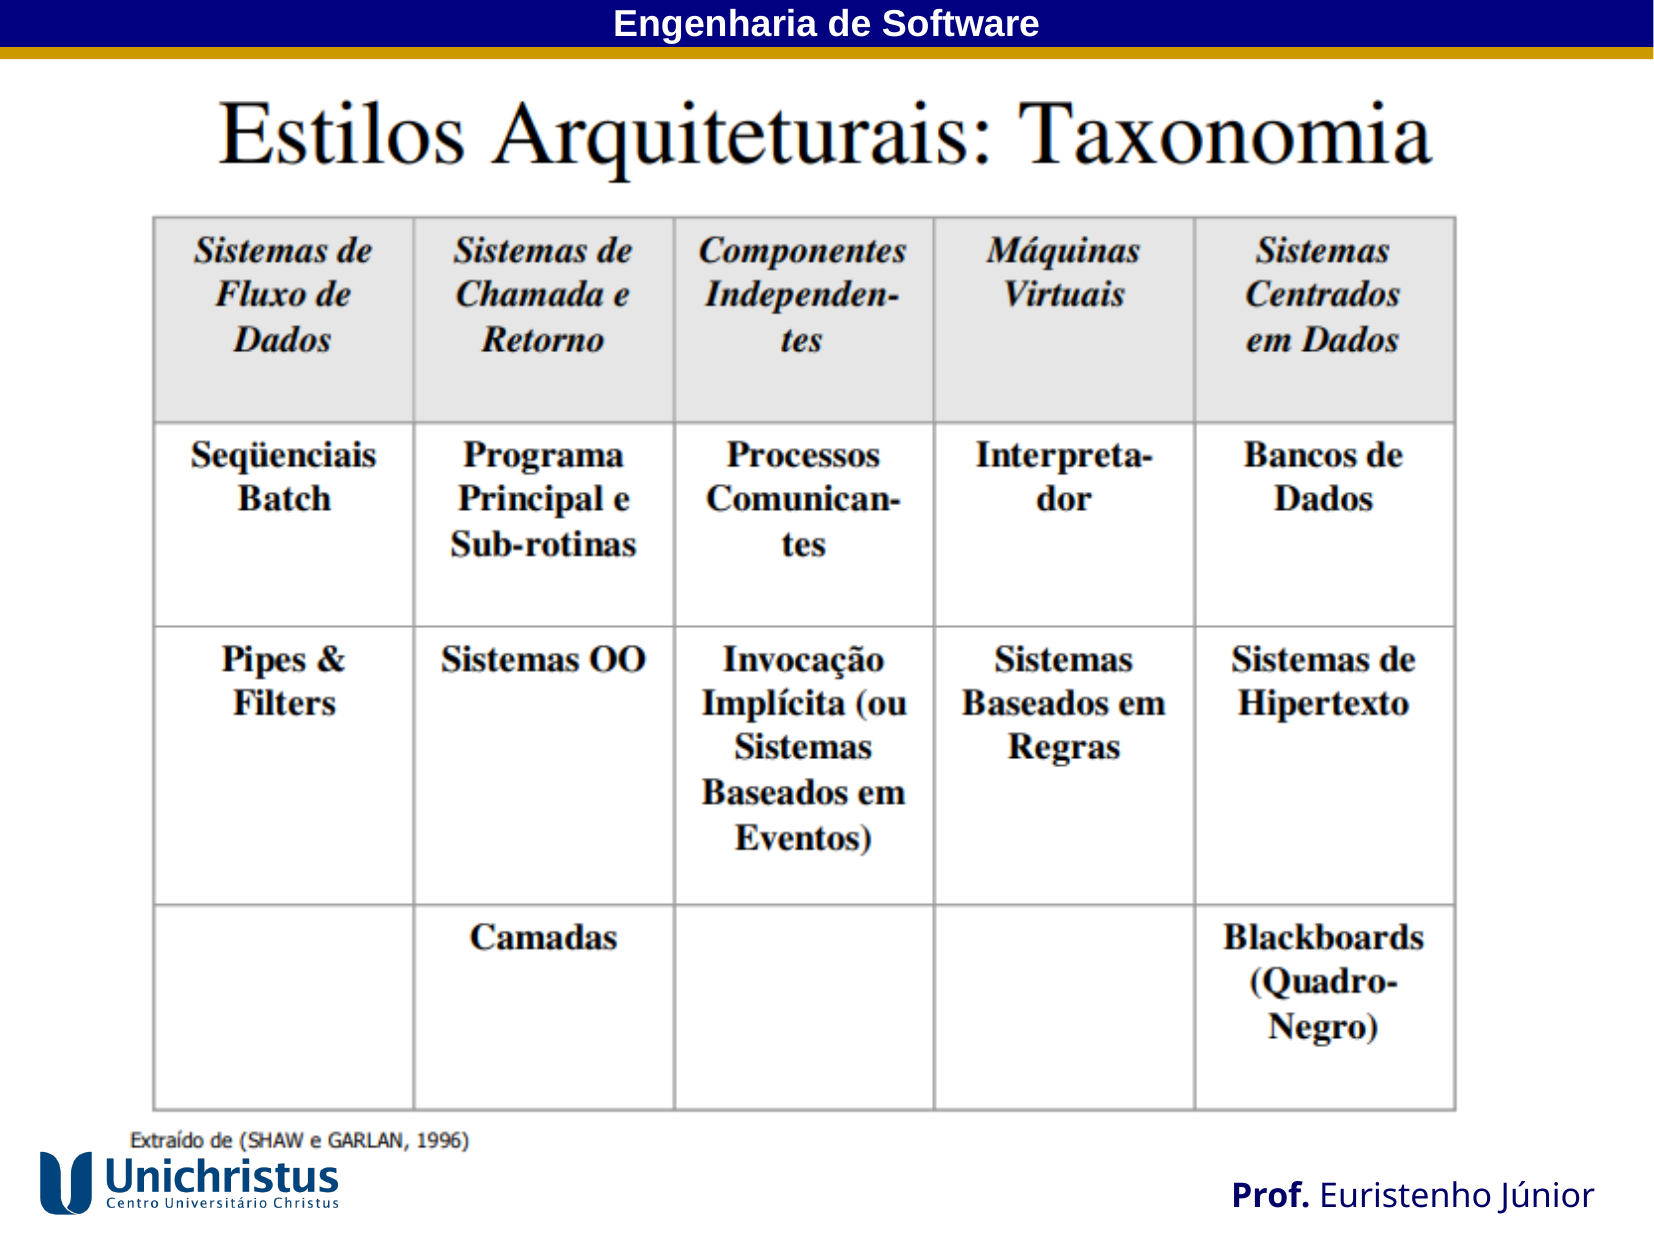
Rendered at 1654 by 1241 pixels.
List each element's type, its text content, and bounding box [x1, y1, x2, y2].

picture [35, 84, 1489, 1217]
text_box [0, 47, 1654, 60]
text_box Engenharia de Software [0, 0, 1654, 47]
text_box Prof. Euristenho Júnior [1216, 1163, 1654, 1224]
